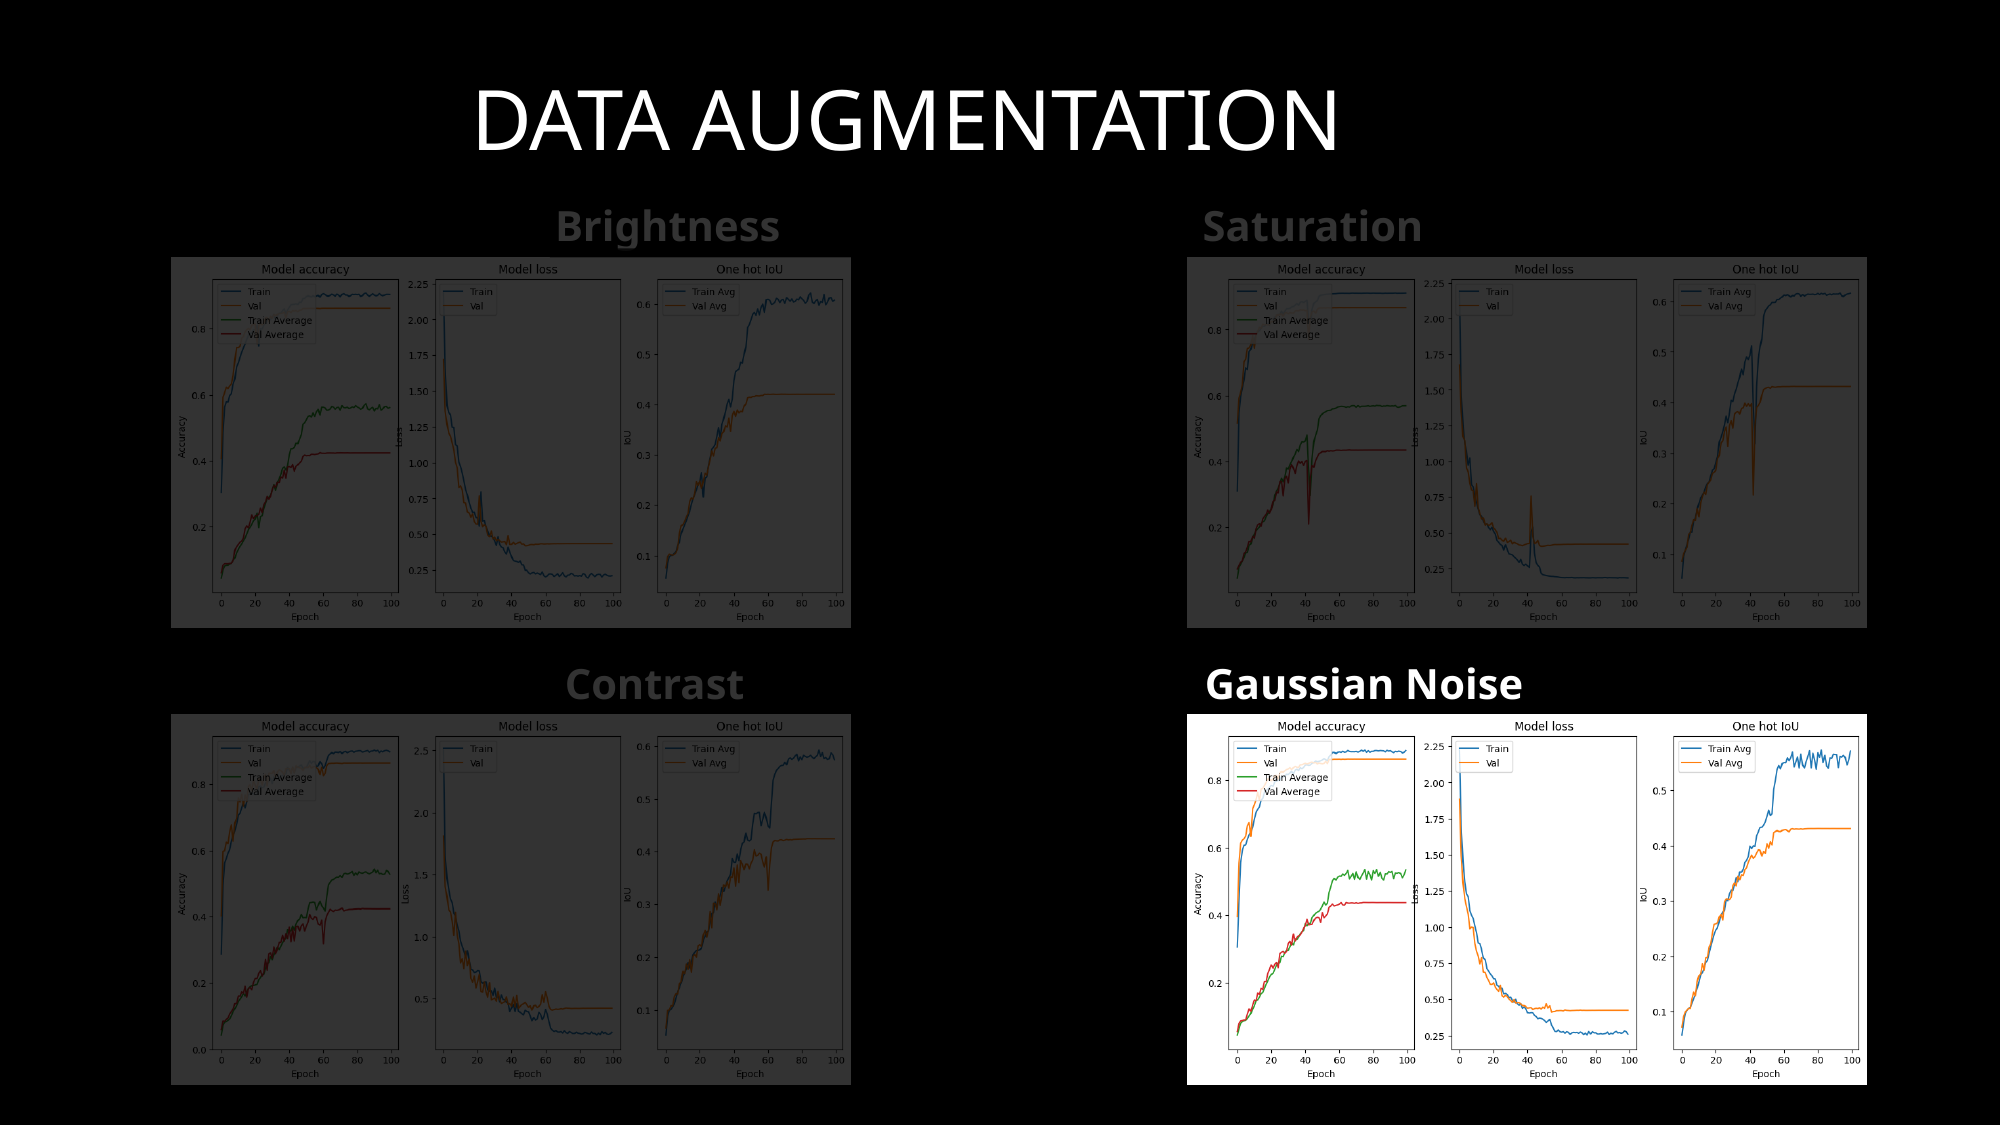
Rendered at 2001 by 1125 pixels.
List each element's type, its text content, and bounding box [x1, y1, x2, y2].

picture [1187, 714, 1867, 1085]
text_box [1150, 197, 1938, 656]
title Data augmentation [456, 17, 1869, 230]
text_box [149, 162, 936, 1107]
text_box Gaussian Noise [1189, 656, 1617, 743]
